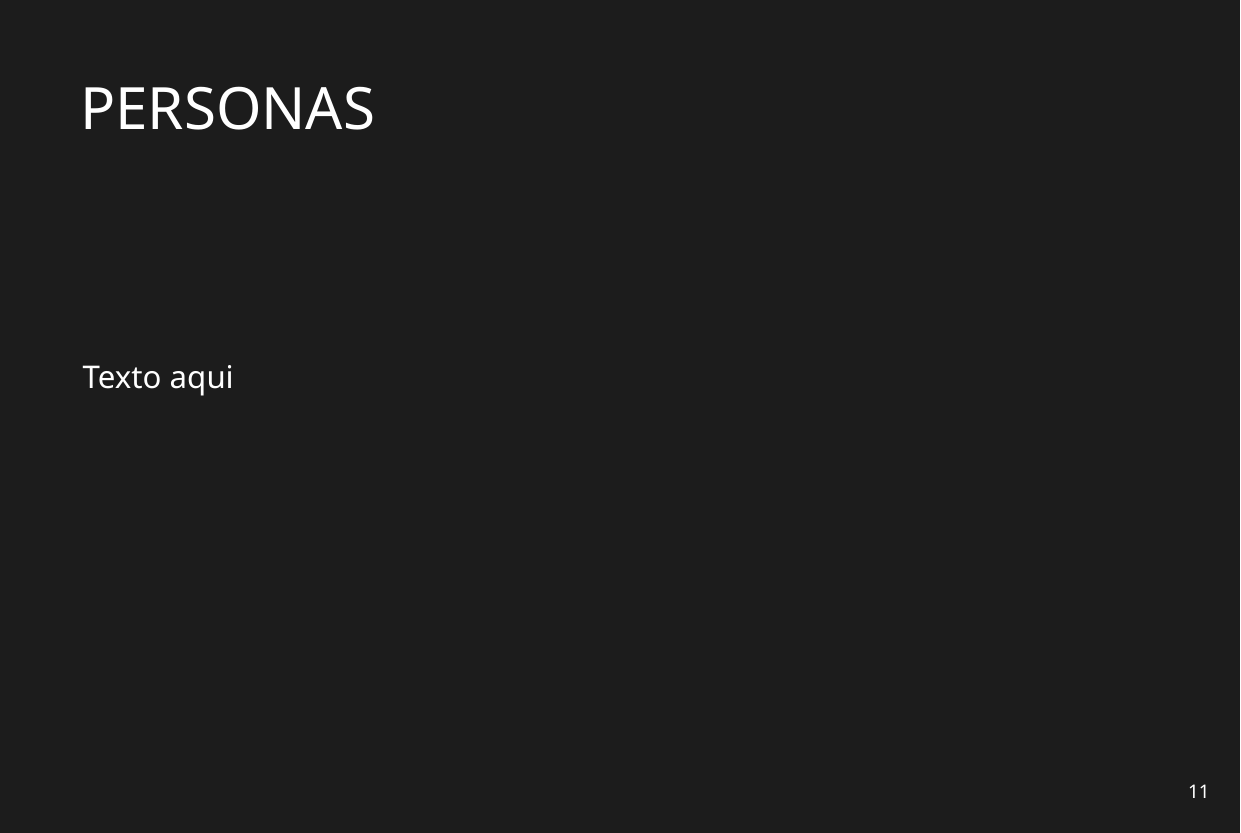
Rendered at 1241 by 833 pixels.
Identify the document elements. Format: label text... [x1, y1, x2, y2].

title PERSONAS [80, 26, 1156, 188]
title 11 [1181, 778, 1217, 805]
text_box Texto aqui [82, 355, 1134, 537]
